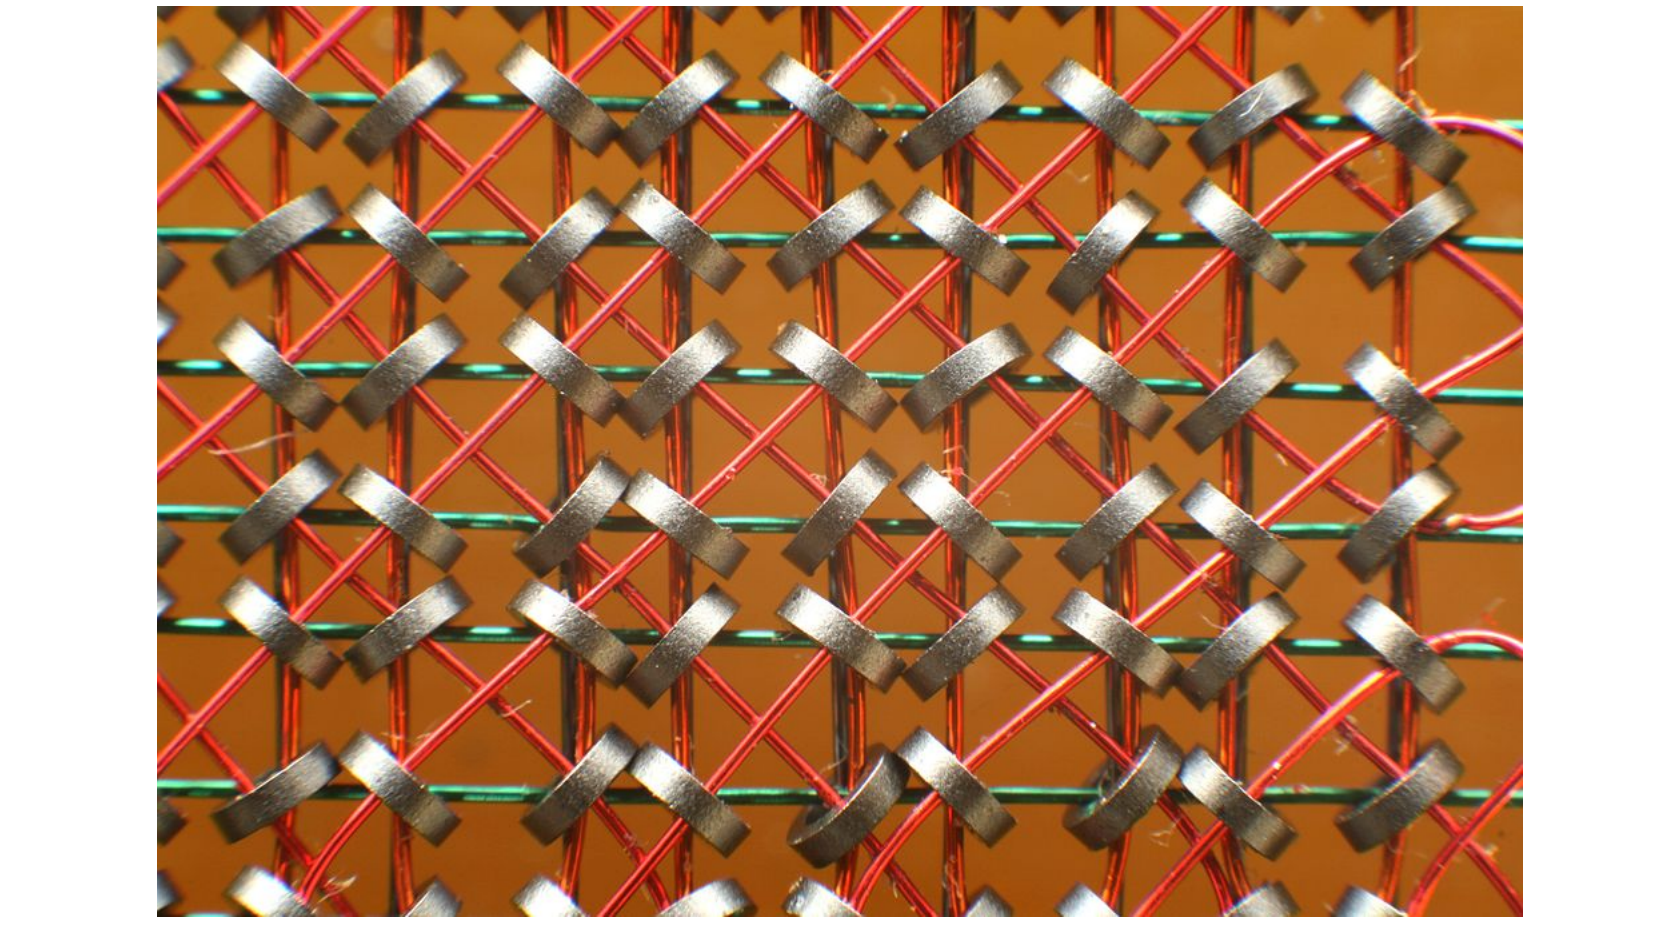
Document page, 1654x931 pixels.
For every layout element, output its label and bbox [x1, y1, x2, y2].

picture [157, 6, 1523, 917]
